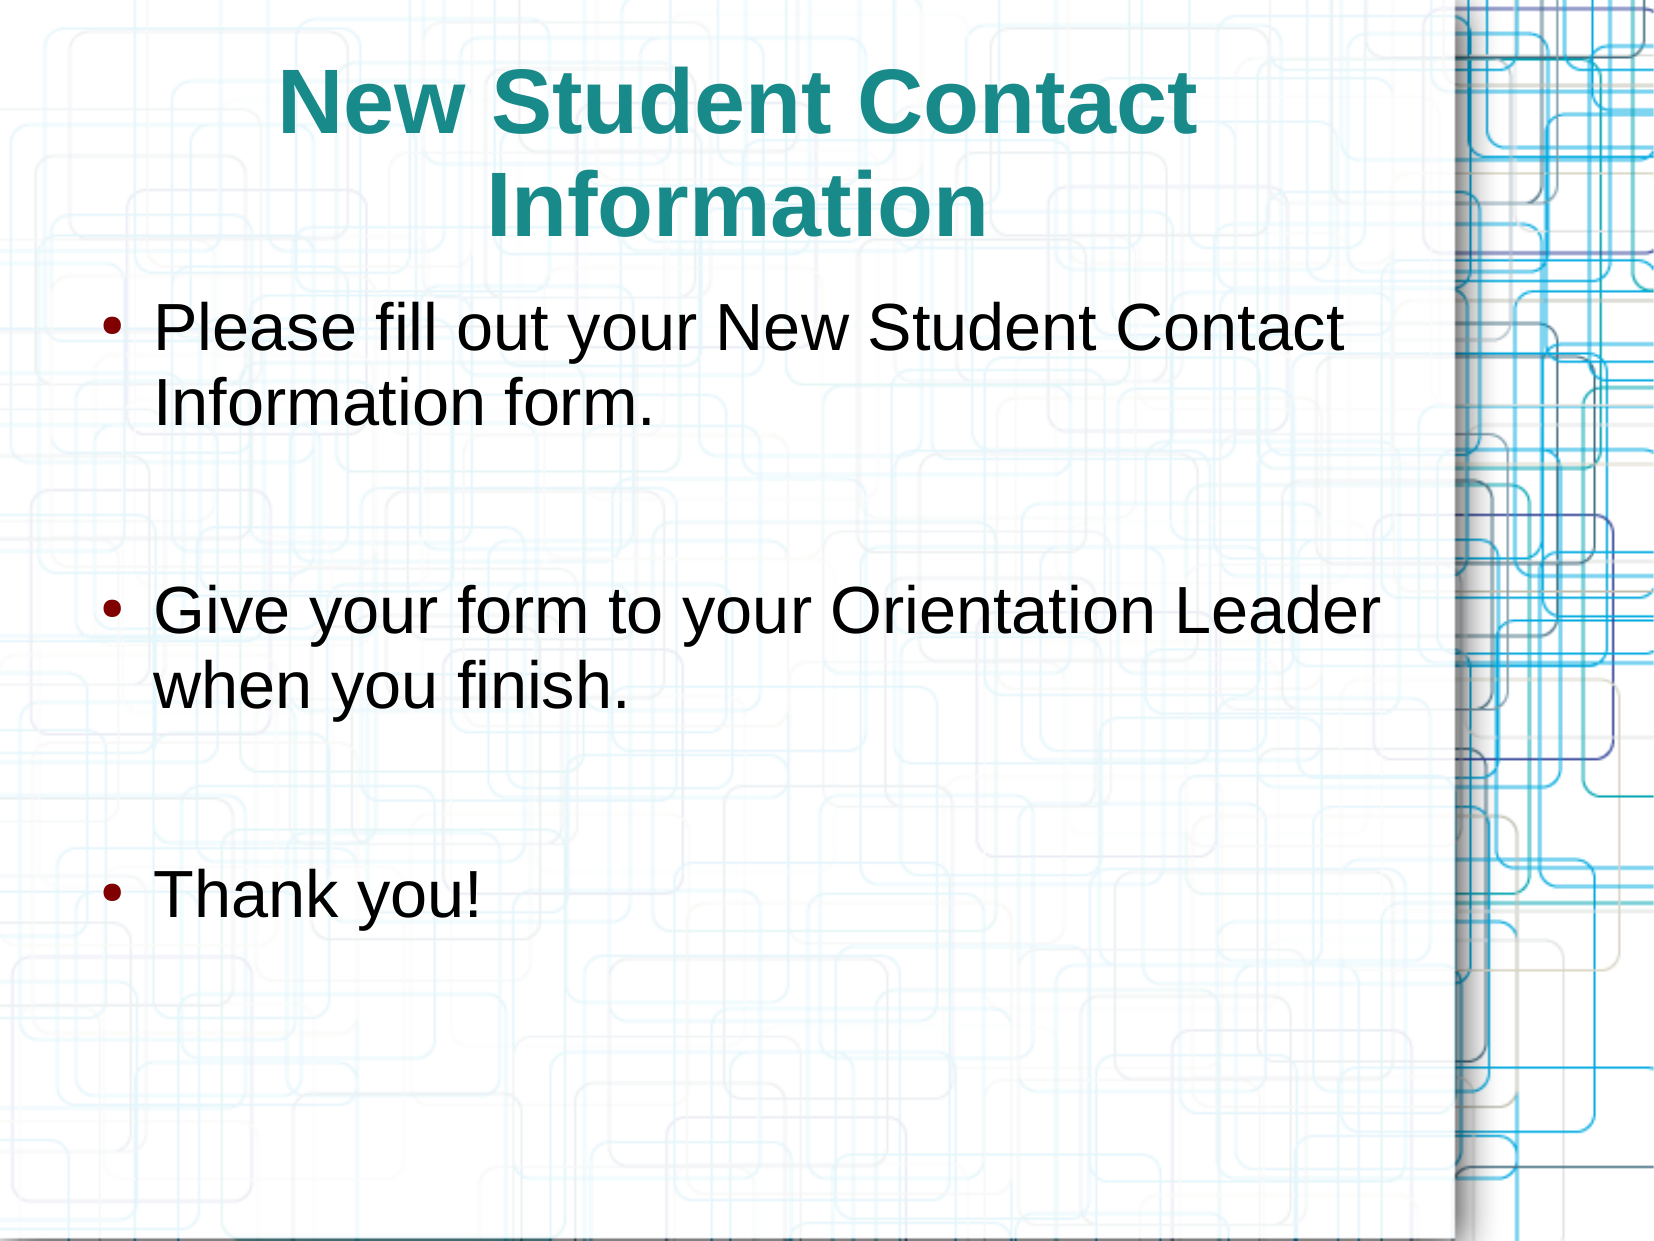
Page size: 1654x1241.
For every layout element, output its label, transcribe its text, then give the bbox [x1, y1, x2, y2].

list Please fill out your New Student Contact Information form. Give your form to your Orientation Leader when you finish. Thank you! [82, 290, 1418, 1109]
title New Student Contact Information [59, 49, 1418, 257]
picture [0, 0, 1654, 1241]
